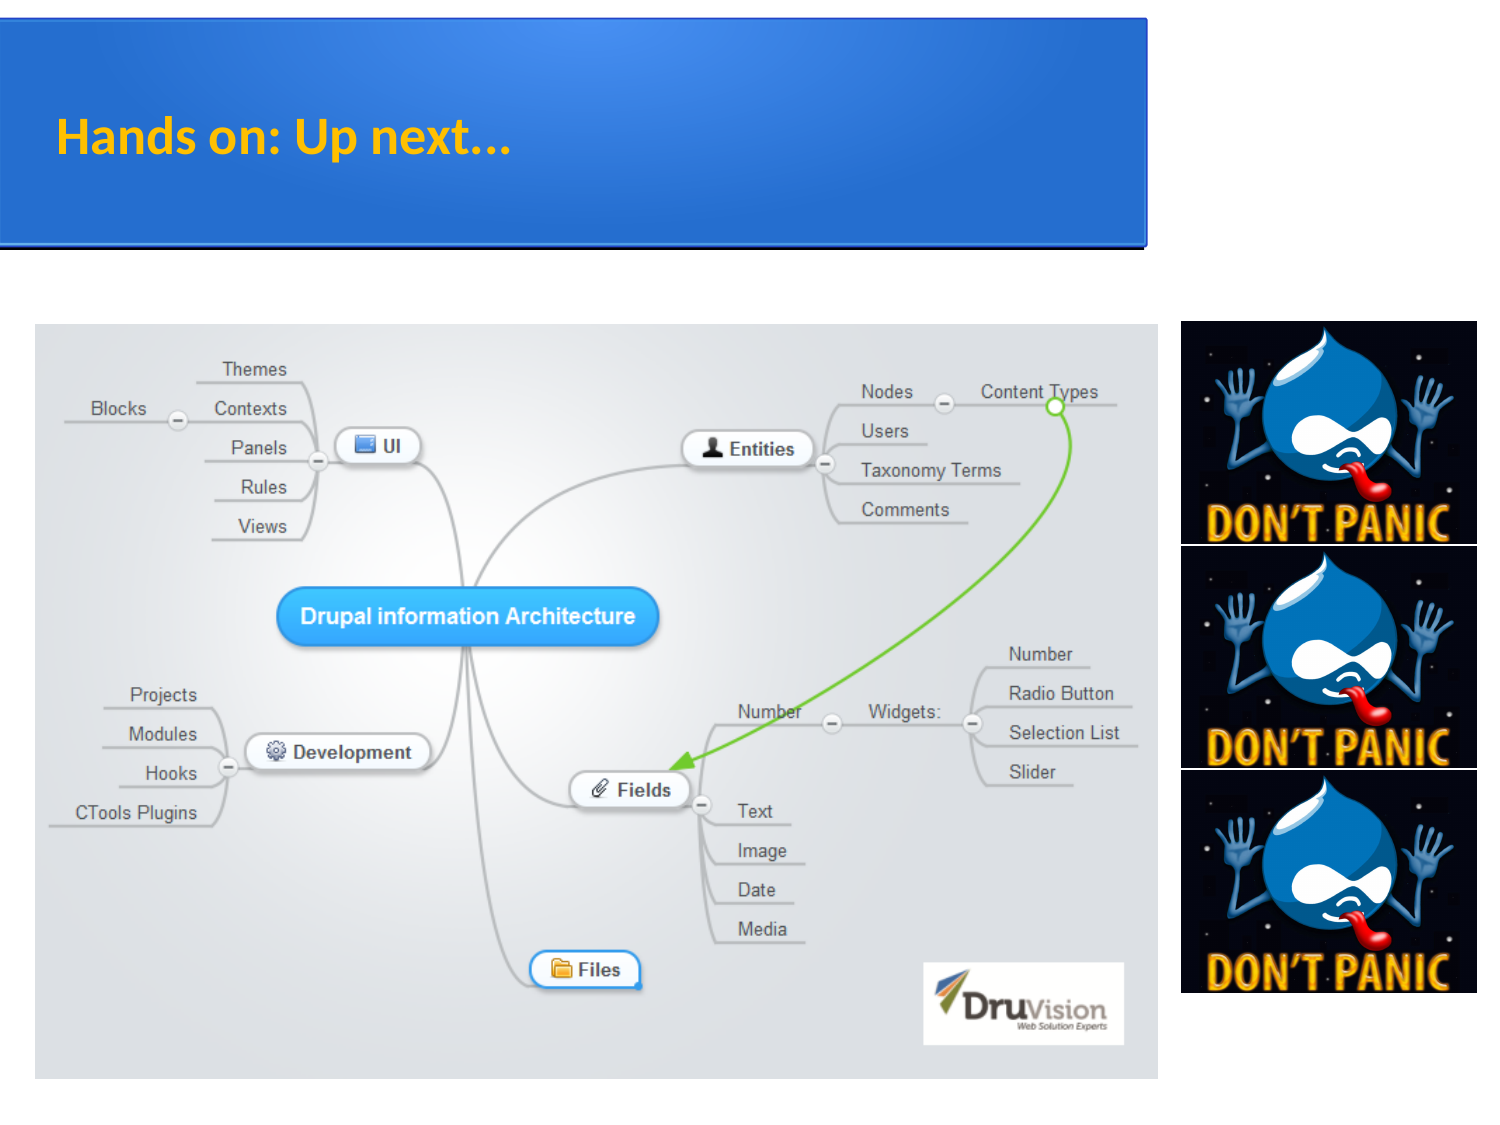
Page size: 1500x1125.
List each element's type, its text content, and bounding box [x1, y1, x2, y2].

picture [1181, 546, 1477, 768]
picture [1181, 321, 1477, 544]
picture [1181, 770, 1477, 993]
picture [35, 324, 1158, 1079]
list Hands on: Up next... [41, 41, 1111, 225]
